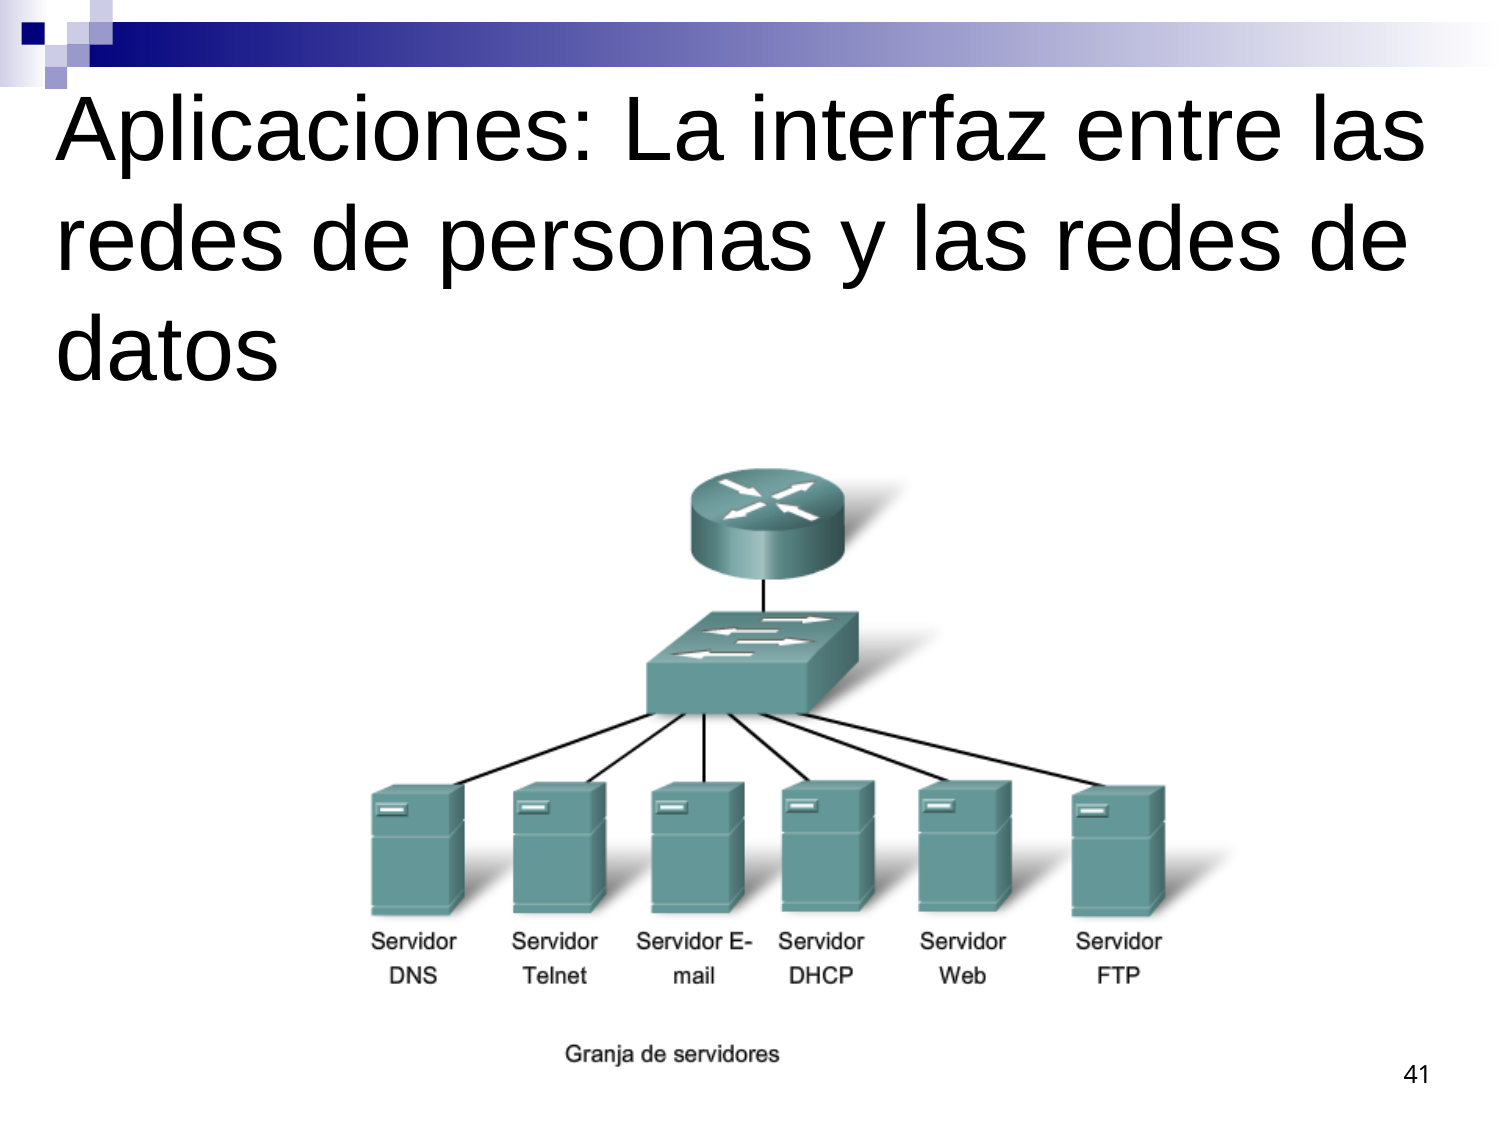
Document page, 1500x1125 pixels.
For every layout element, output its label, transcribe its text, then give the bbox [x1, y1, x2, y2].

text_box <número> [1074, 1025, 1447, 1101]
text_box Aplicaciones: La interfaz entre las redes de personas y las redes de datos [41, 61, 1500, 407]
picture [307, 442, 1283, 1092]
